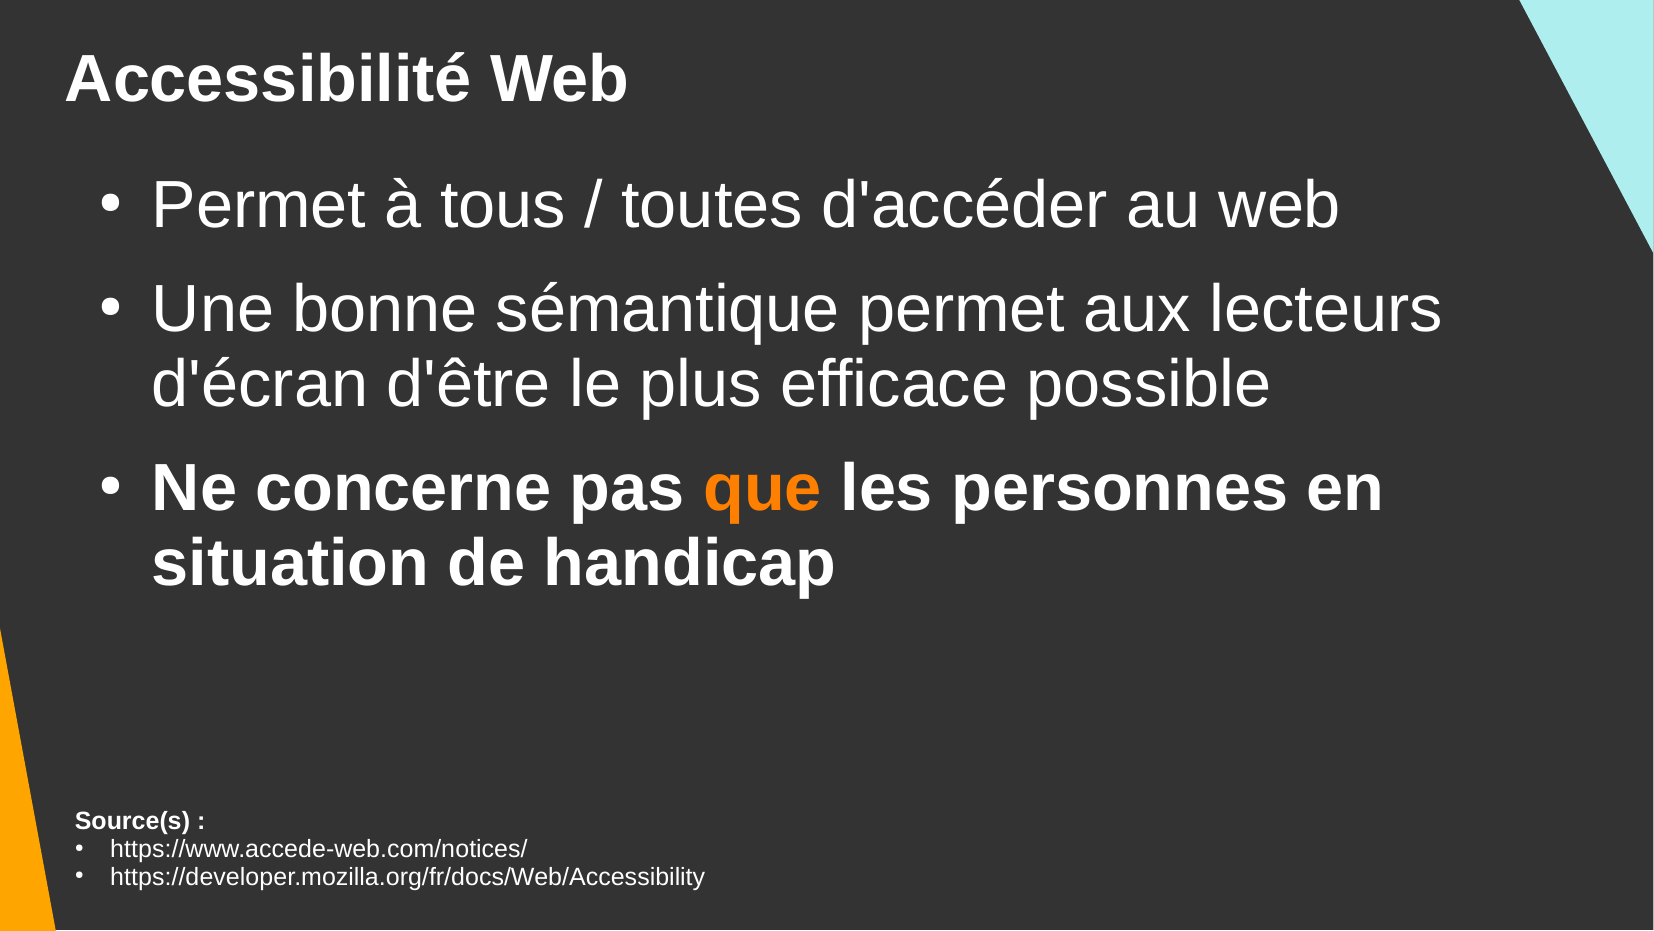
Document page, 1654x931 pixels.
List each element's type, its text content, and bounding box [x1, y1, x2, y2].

title Accessibilité Web [64, 40, 1553, 118]
list Permet à tous / toutes d'accéder au web Une bonne sémantique permet aux lecteurs d'écran d'être le plus efficace possible Ne concerne pas que les personnes en situation de handicap [80, 166, 1636, 745]
text_box [0, 628, 56, 931]
text_box [1519, 0, 1654, 255]
text_box Source(s) : https://www.accede-web.com/notices/ https://developer.mozilla.org/fr/docs/Web/Accessibility [60, 798, 1546, 898]
